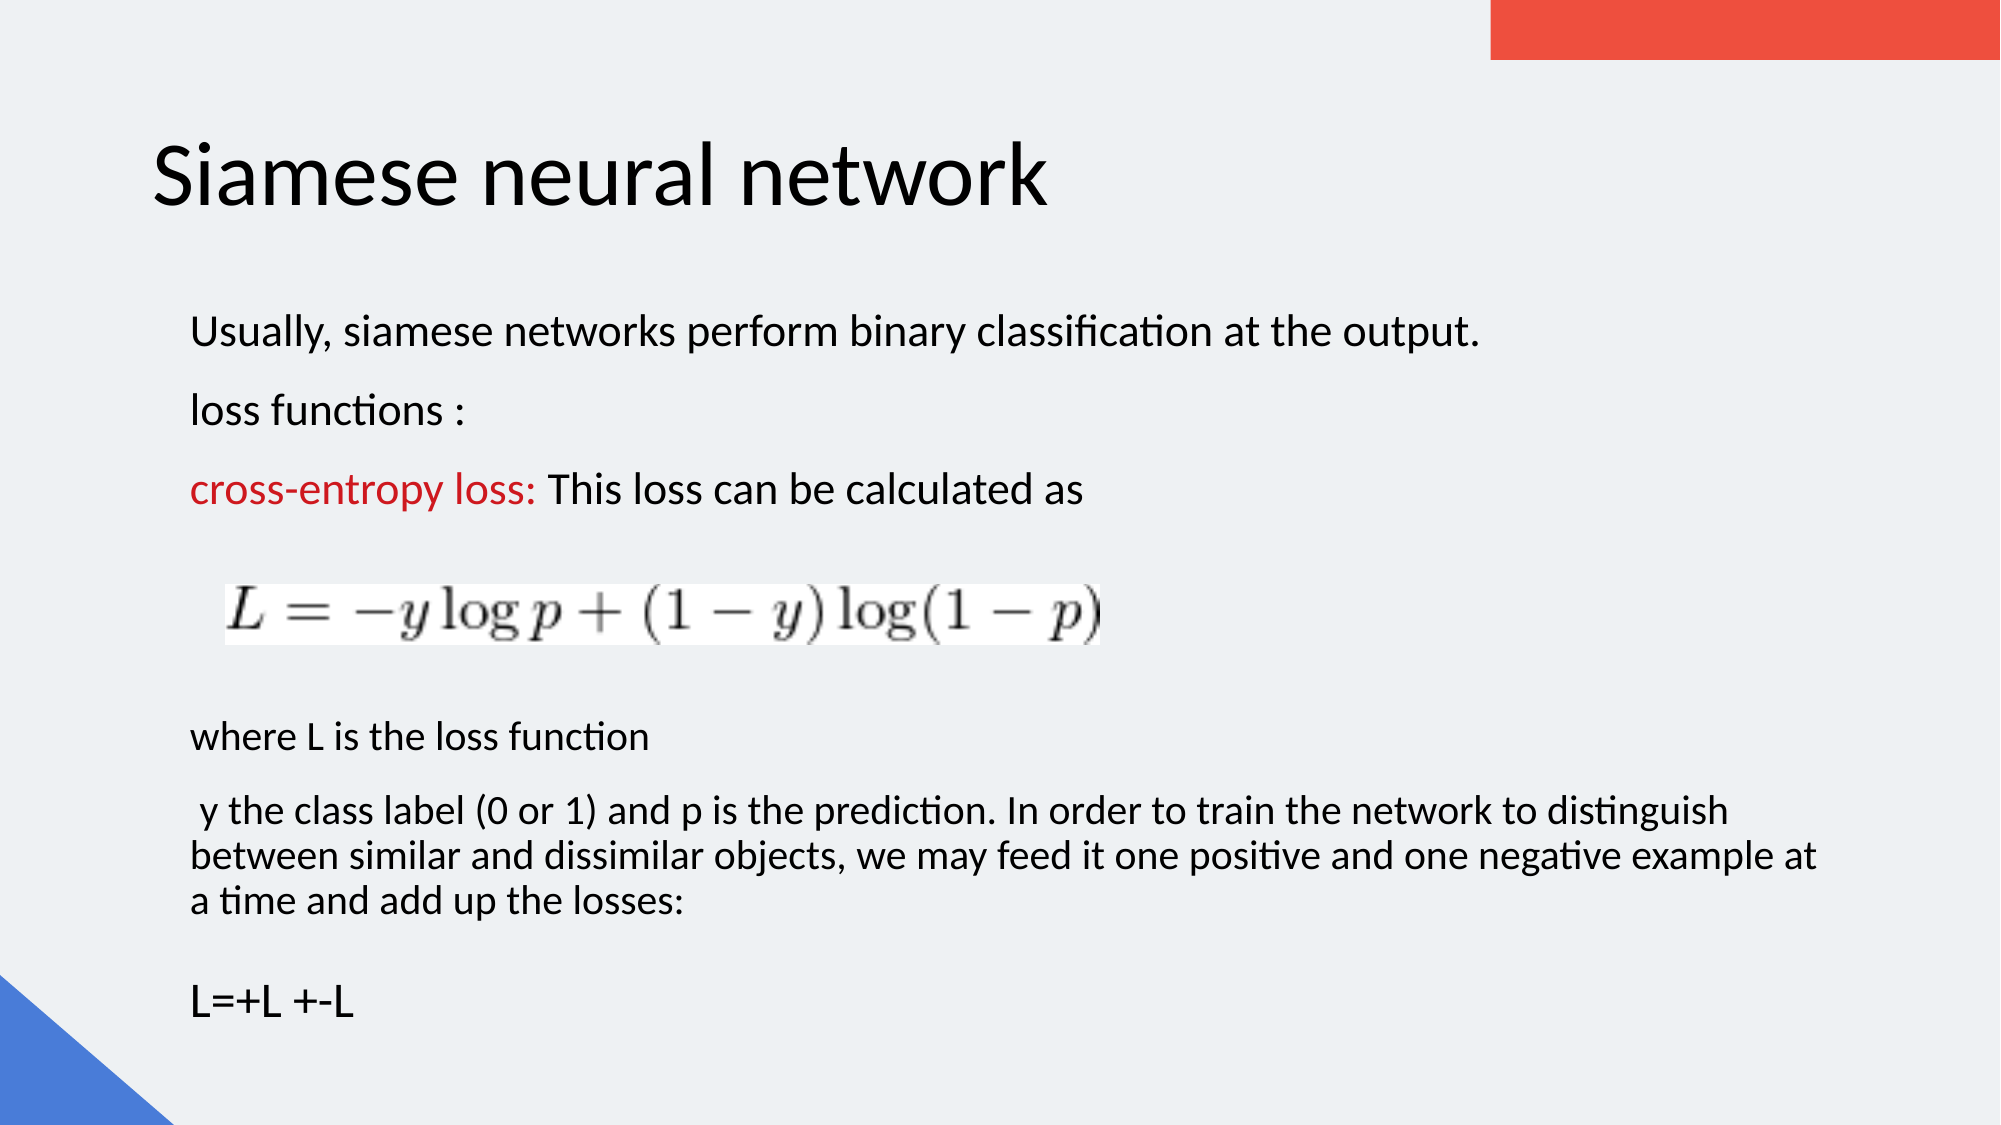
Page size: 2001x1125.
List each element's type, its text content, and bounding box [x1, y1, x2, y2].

title Siamese neural network [137, 59, 1863, 278]
list Usually, siamese networks perform binary classification at the output. loss functions : cross-entropy loss: This loss can be calculated as where L is the loss function y the class label (0 or 1) and p is the prediction. In order to train the network to distinguish between similar and dissimilar objects, we may feed it one positive and one negative example at a time and add up the losses: L=+L +-L [137, 299, 1863, 1014]
picture [225, 584, 1100, 646]
text_box [0, 974, 174, 1125]
text_box [1490, 0, 2000, 60]
